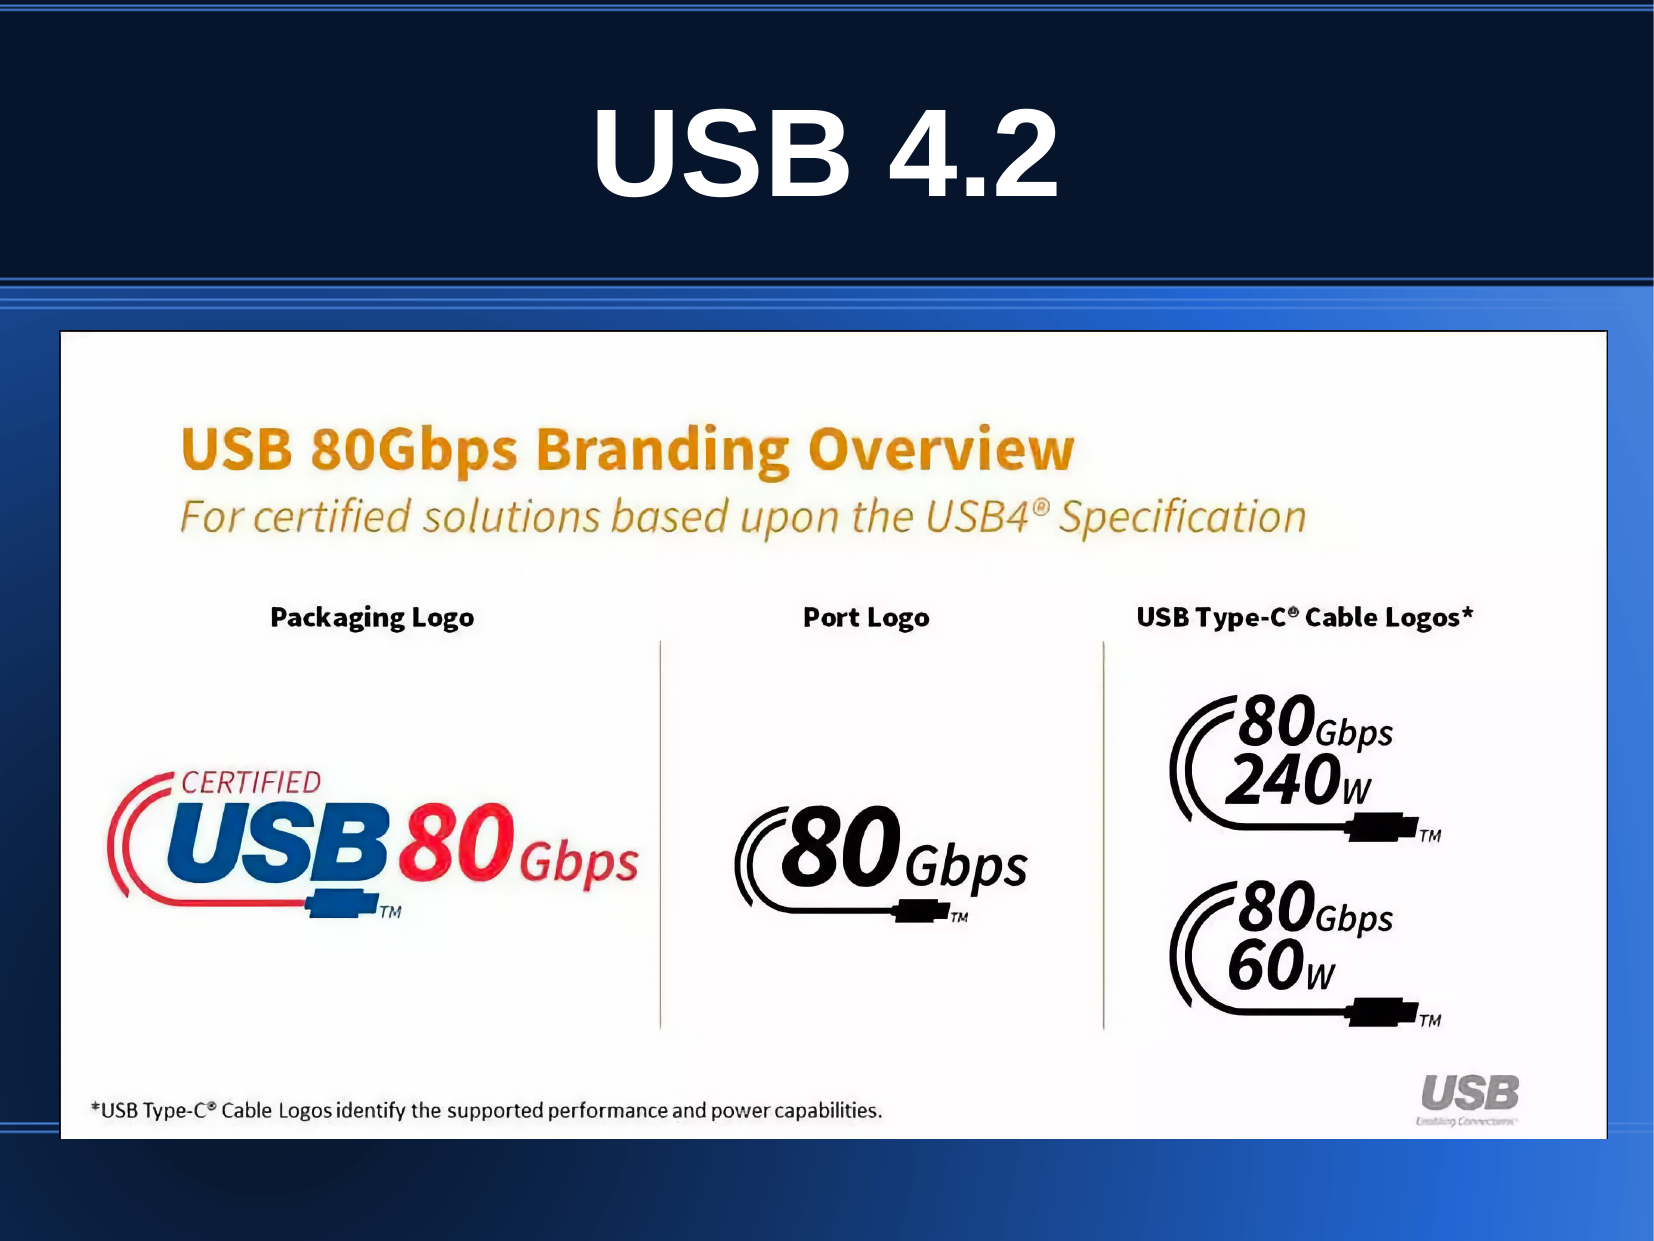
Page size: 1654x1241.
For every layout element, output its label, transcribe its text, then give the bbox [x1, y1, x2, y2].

title USB 4.2 [82, 49, 1571, 257]
picture [0, 0, 1654, 1241]
